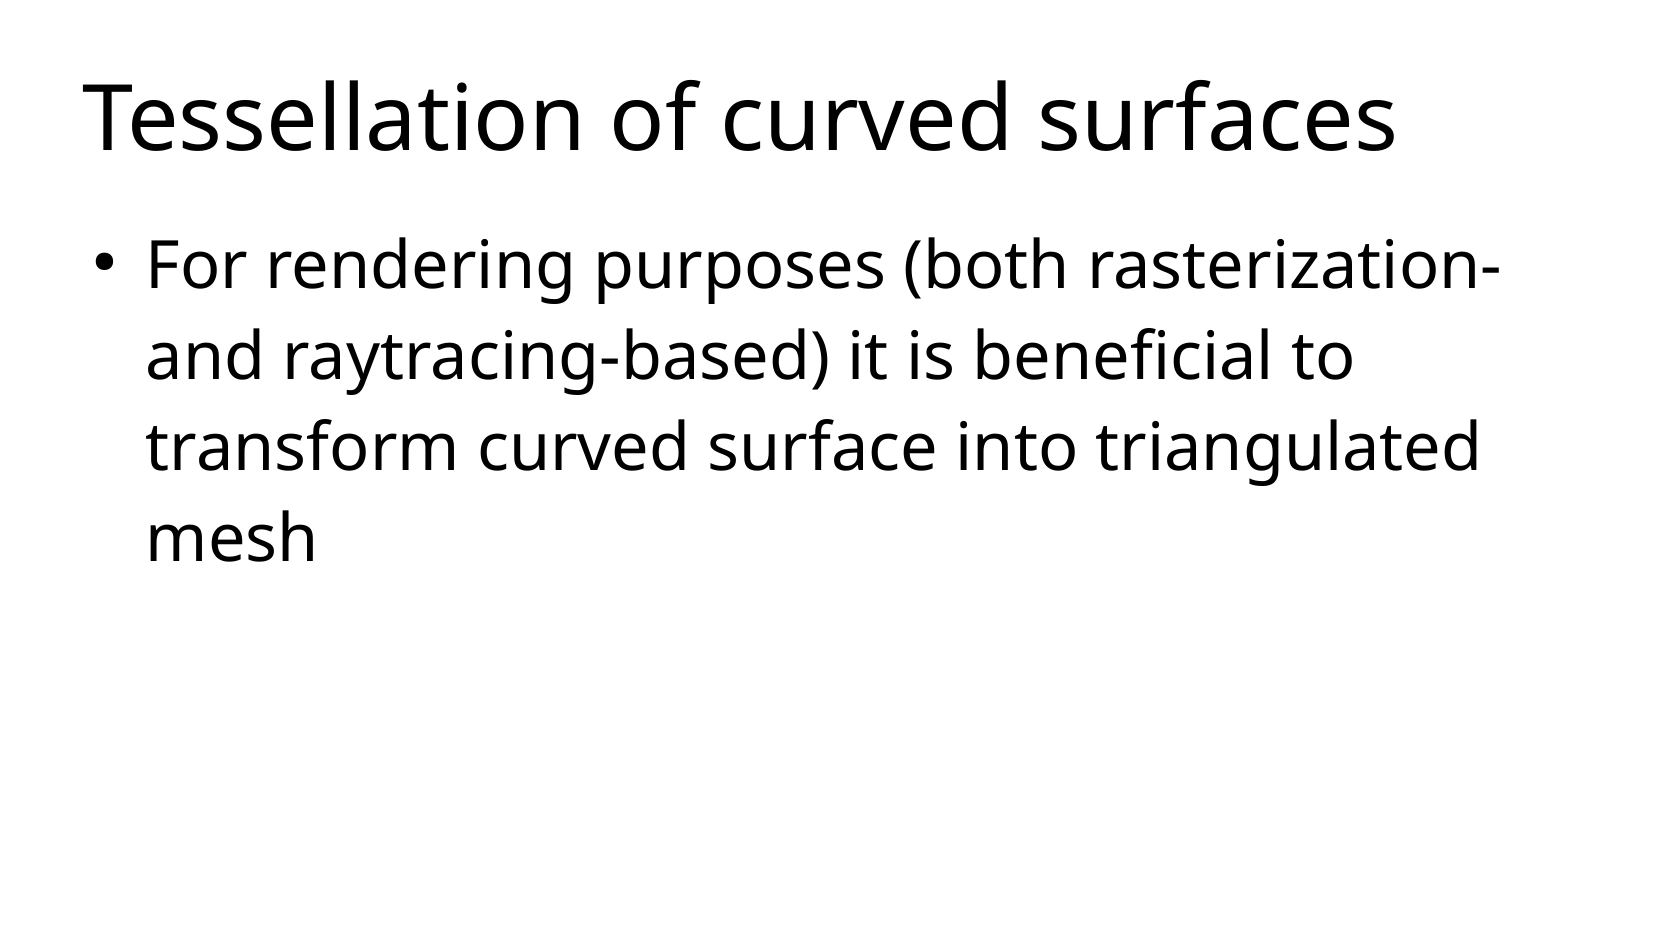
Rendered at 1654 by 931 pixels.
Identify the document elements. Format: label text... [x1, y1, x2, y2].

list For rendering purposes (both rasterization- and raytracing-based) it is beneficial to transform curved surface into triangulated mesh [75, 217, 1564, 758]
title Tessellation of curved surfaces [82, 37, 1571, 193]
